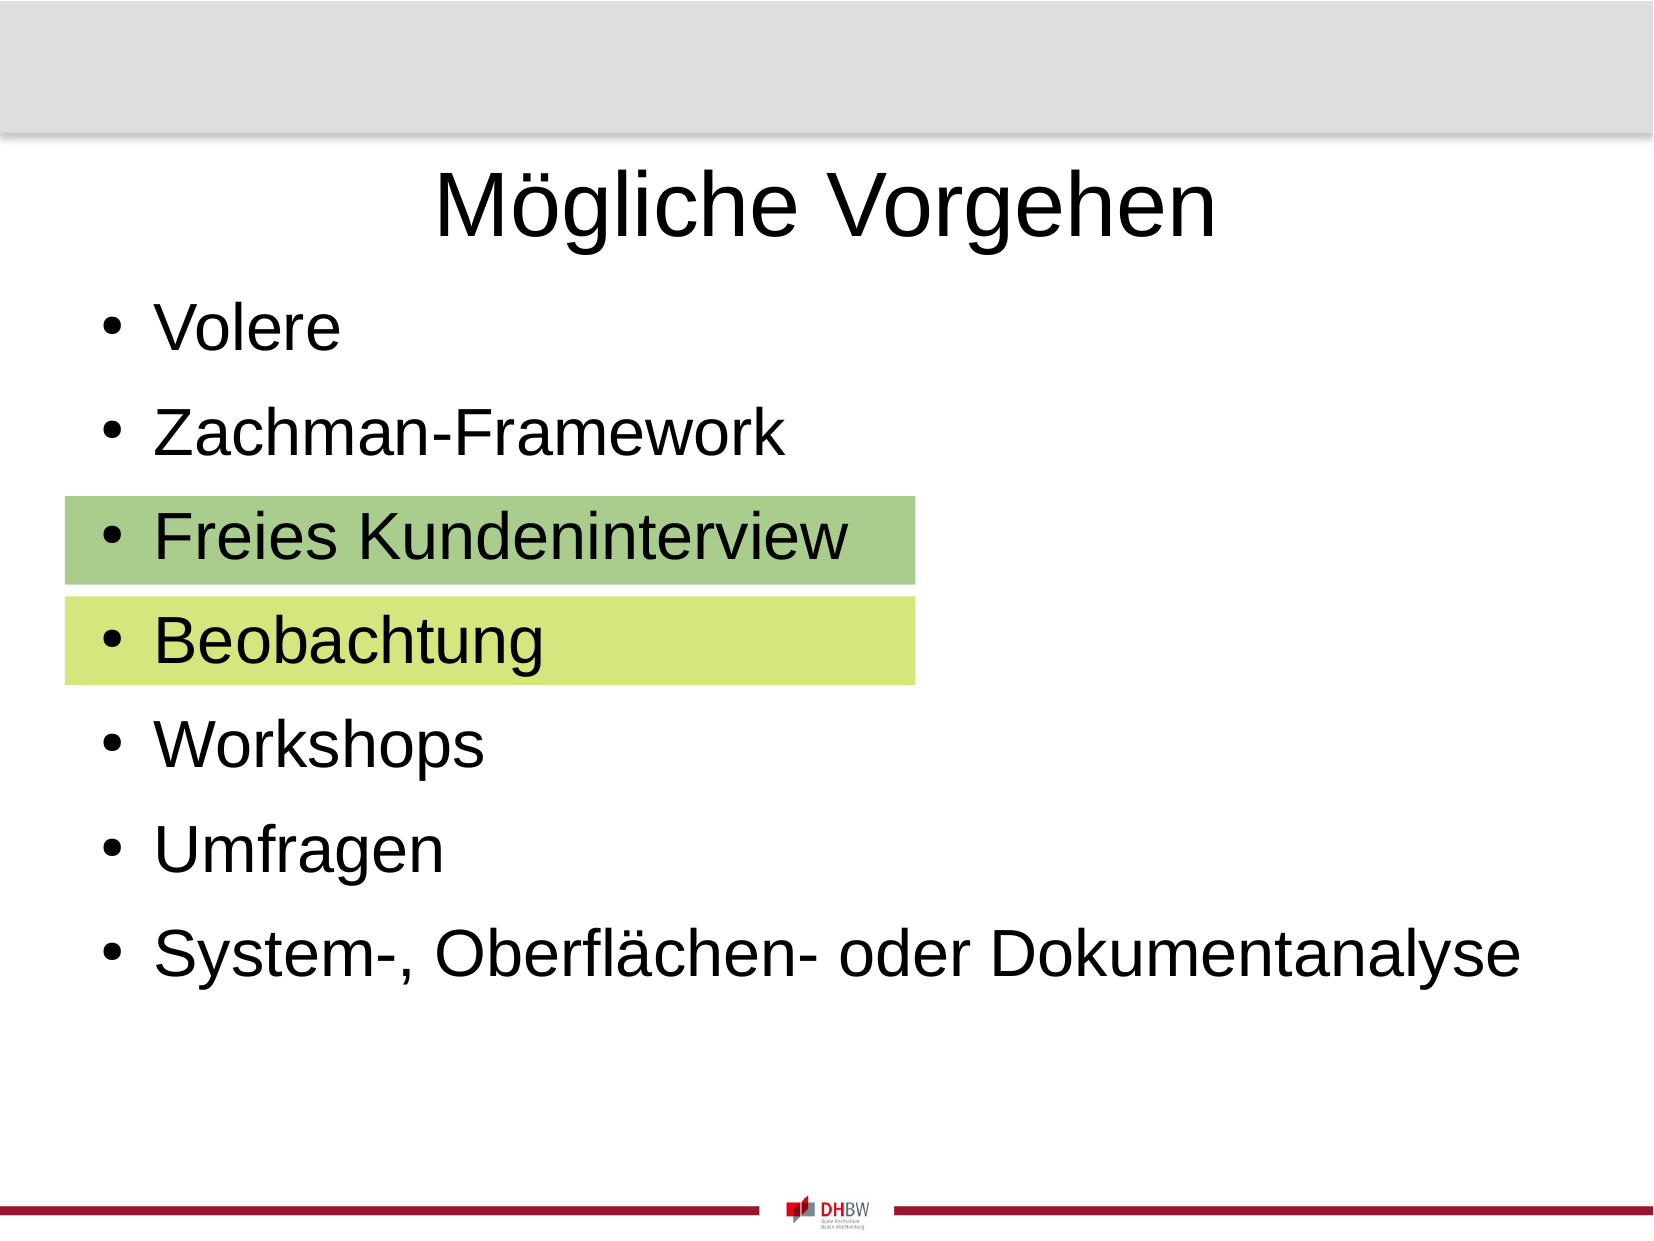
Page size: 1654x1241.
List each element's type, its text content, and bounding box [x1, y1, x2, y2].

list Volere Zachman-Framework Freies Kundeninterview Beobachtung Workshops Umfragen System-, Oberflächen- oder Dokumentanalyse [82, 290, 1571, 1010]
picture [0, 1, 1654, 1237]
text_box [64, 596, 82, 686]
title Mögliche Vorgehen [82, 147, 1571, 257]
text_box [64, 496, 82, 585]
